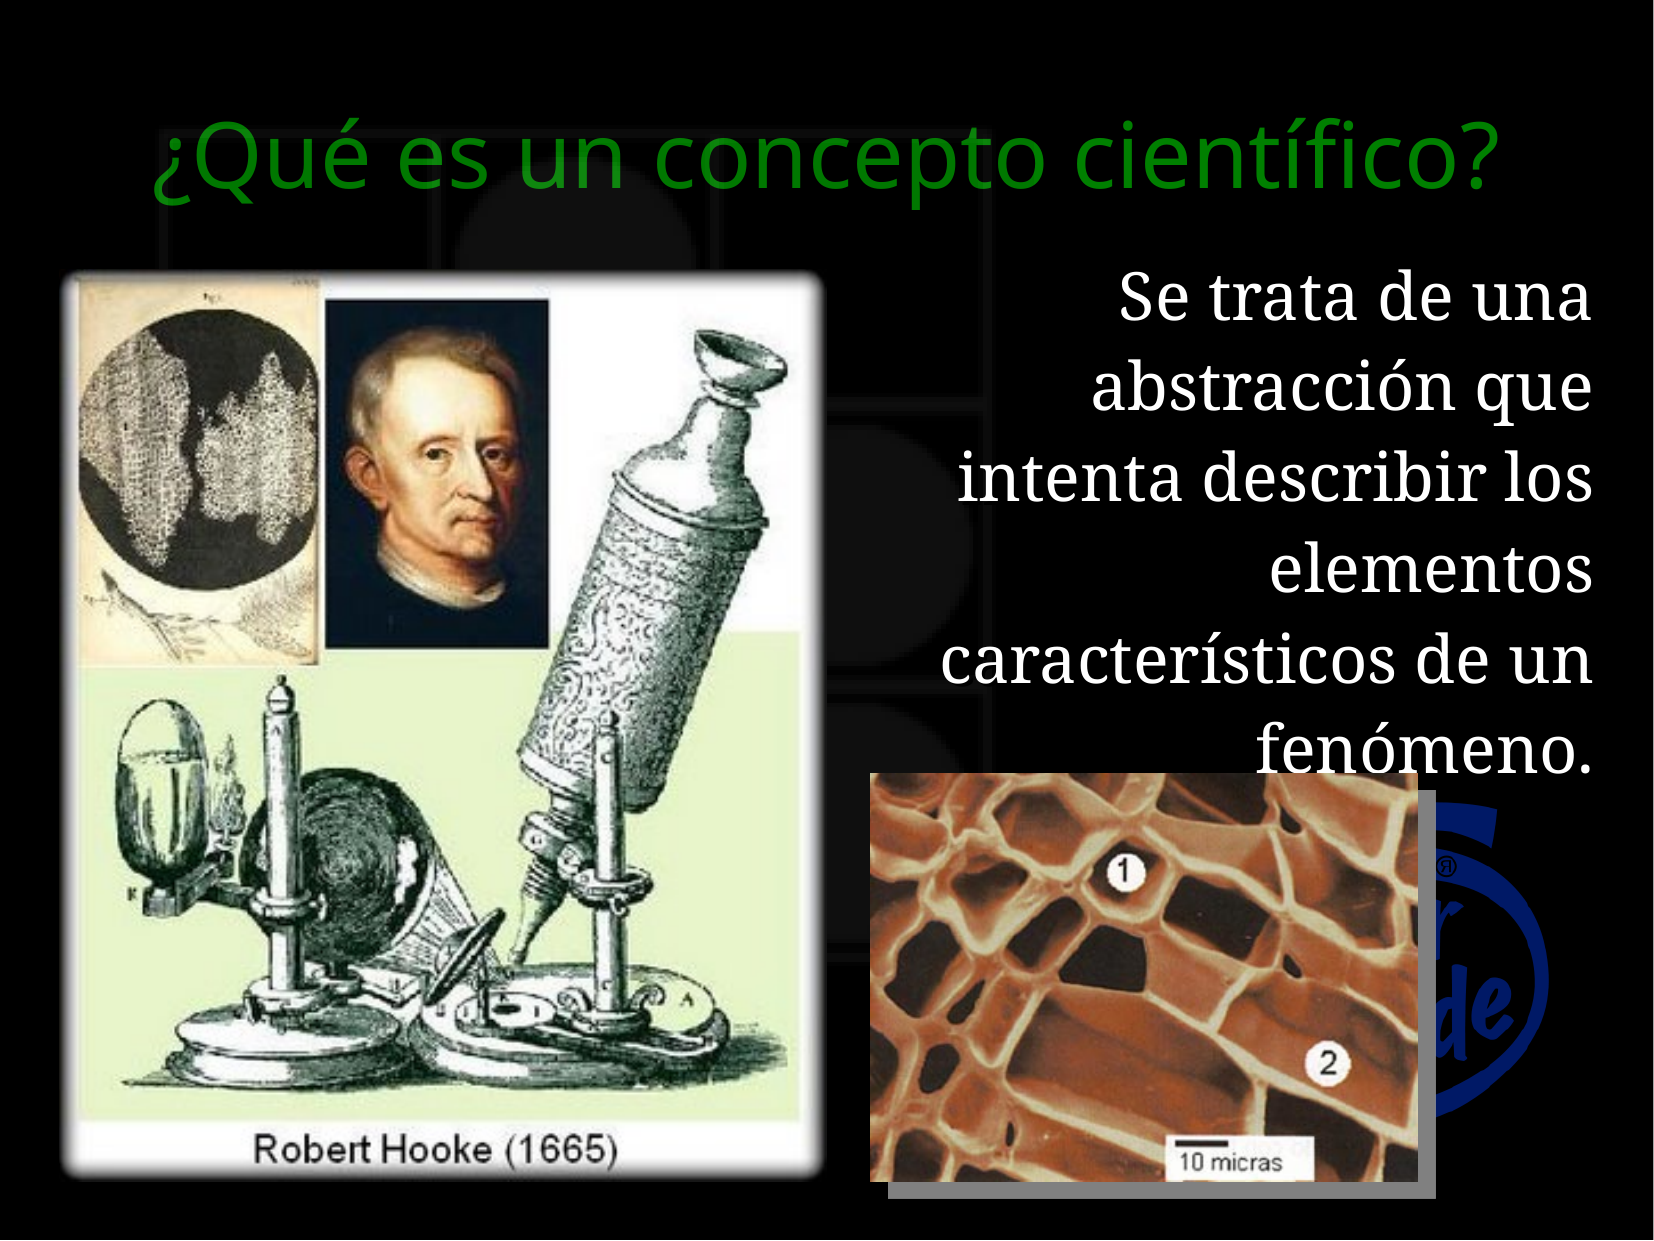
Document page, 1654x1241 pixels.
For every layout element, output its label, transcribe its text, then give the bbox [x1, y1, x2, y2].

text_box Se trata de una abstracción que intenta describir los elementos característicos de un fenómeno. [885, 287, 1595, 755]
picture [59, 88, 1565, 1182]
title ¿Qué es un concepto científico? [82, 49, 1571, 257]
